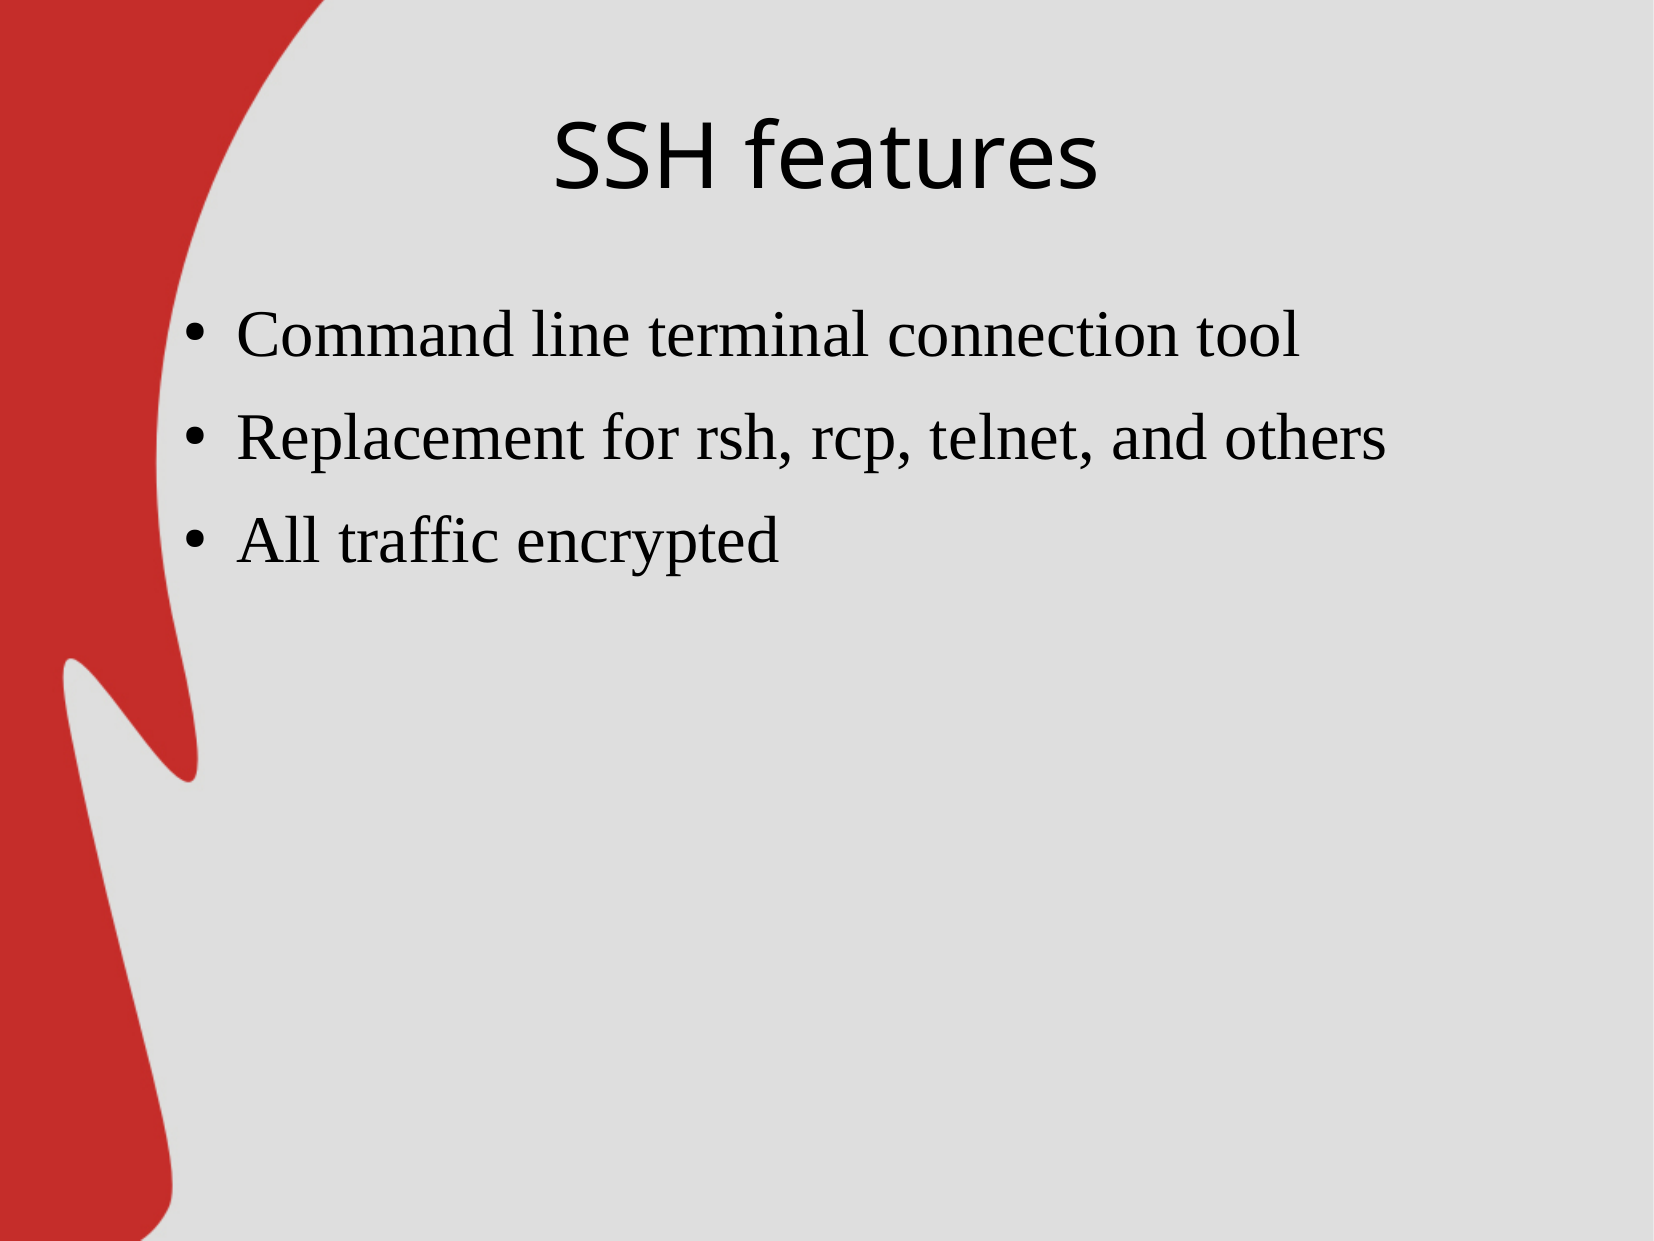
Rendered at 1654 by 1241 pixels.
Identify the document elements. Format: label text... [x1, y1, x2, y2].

title SSH features [82, 49, 1571, 257]
picture [0, 0, 1654, 1241]
list Command line terminal connection tool Replacement for rsh, rcp, telnet, and others All traffic encrypted [165, 296, 1654, 1016]
